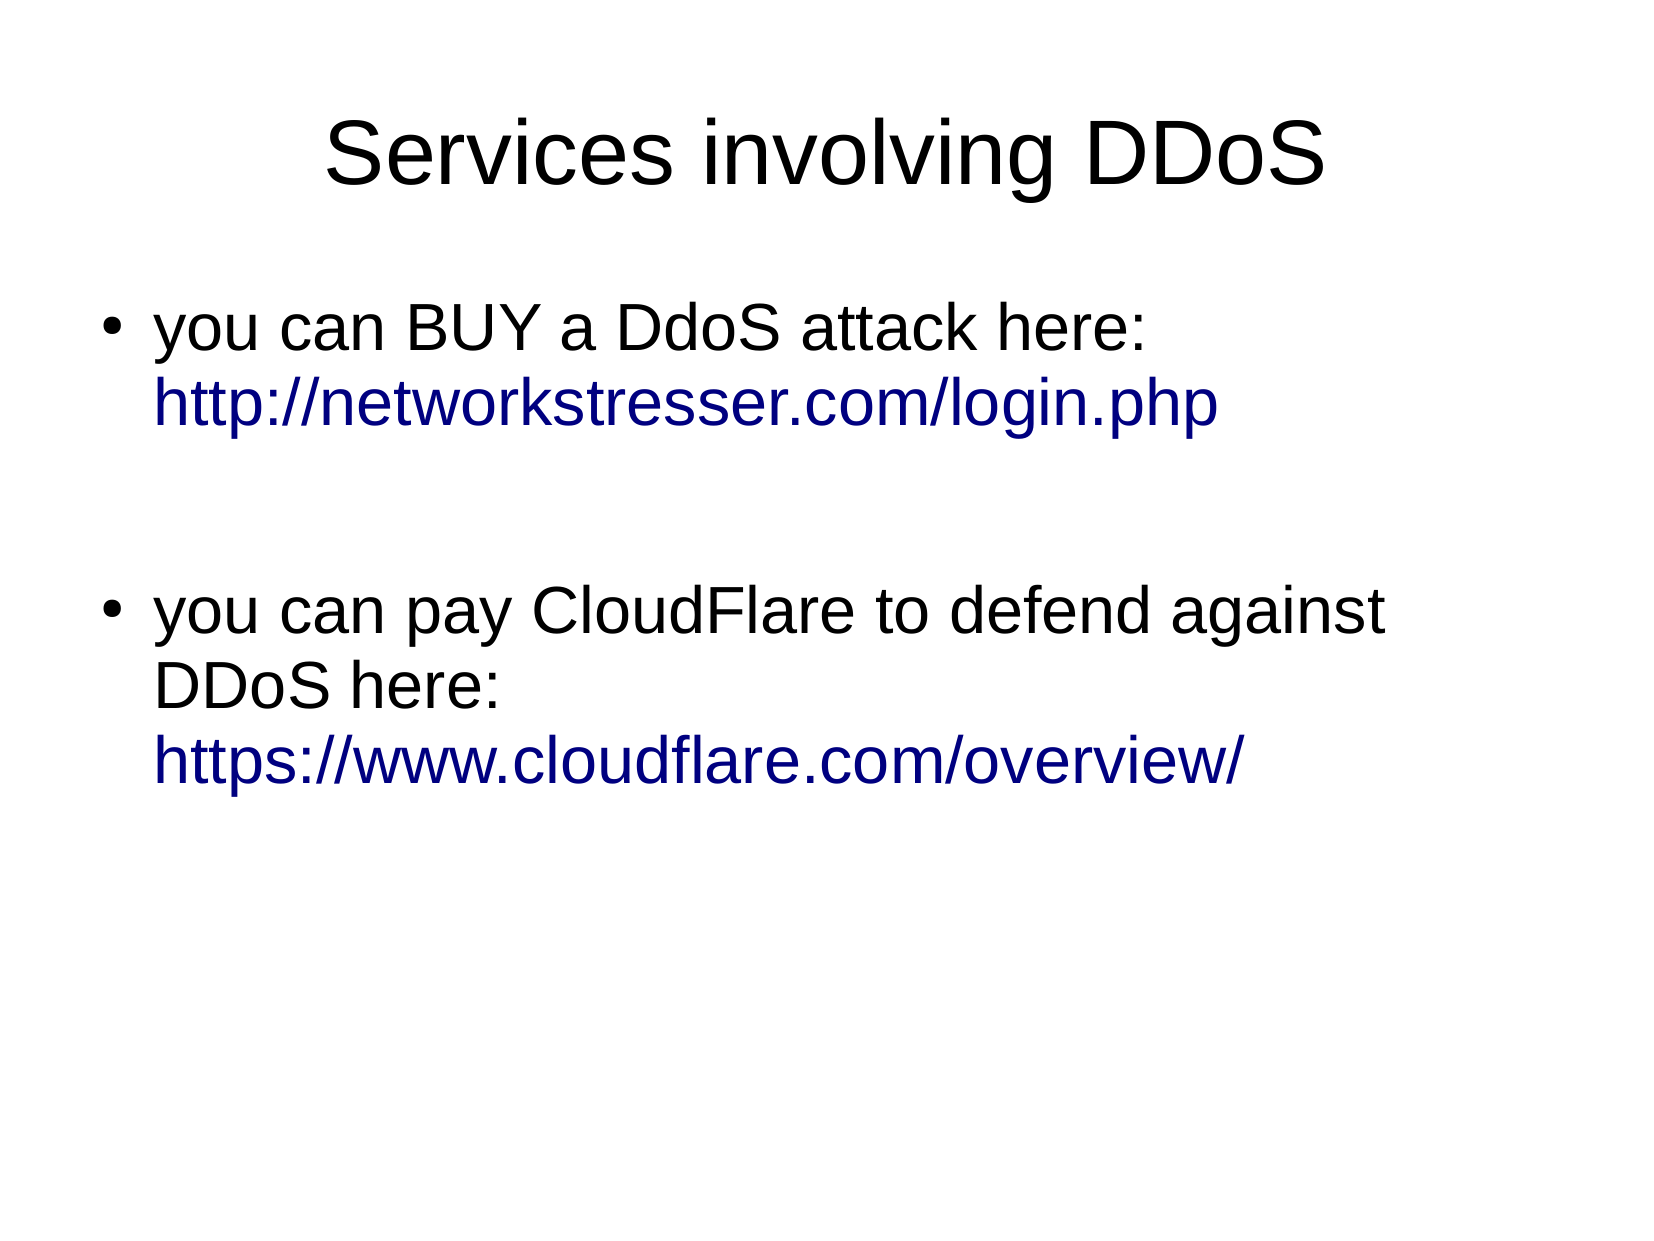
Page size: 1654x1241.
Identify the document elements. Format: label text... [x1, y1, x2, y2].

list you can BUY a DdoS attack here:http://networkstresser.com/login.php you can pay CloudFlare to defend against DDoS here: https://www.cloudflare.com/overview/ [82, 290, 1571, 1010]
title Services involving DDoS [82, 49, 1571, 257]
